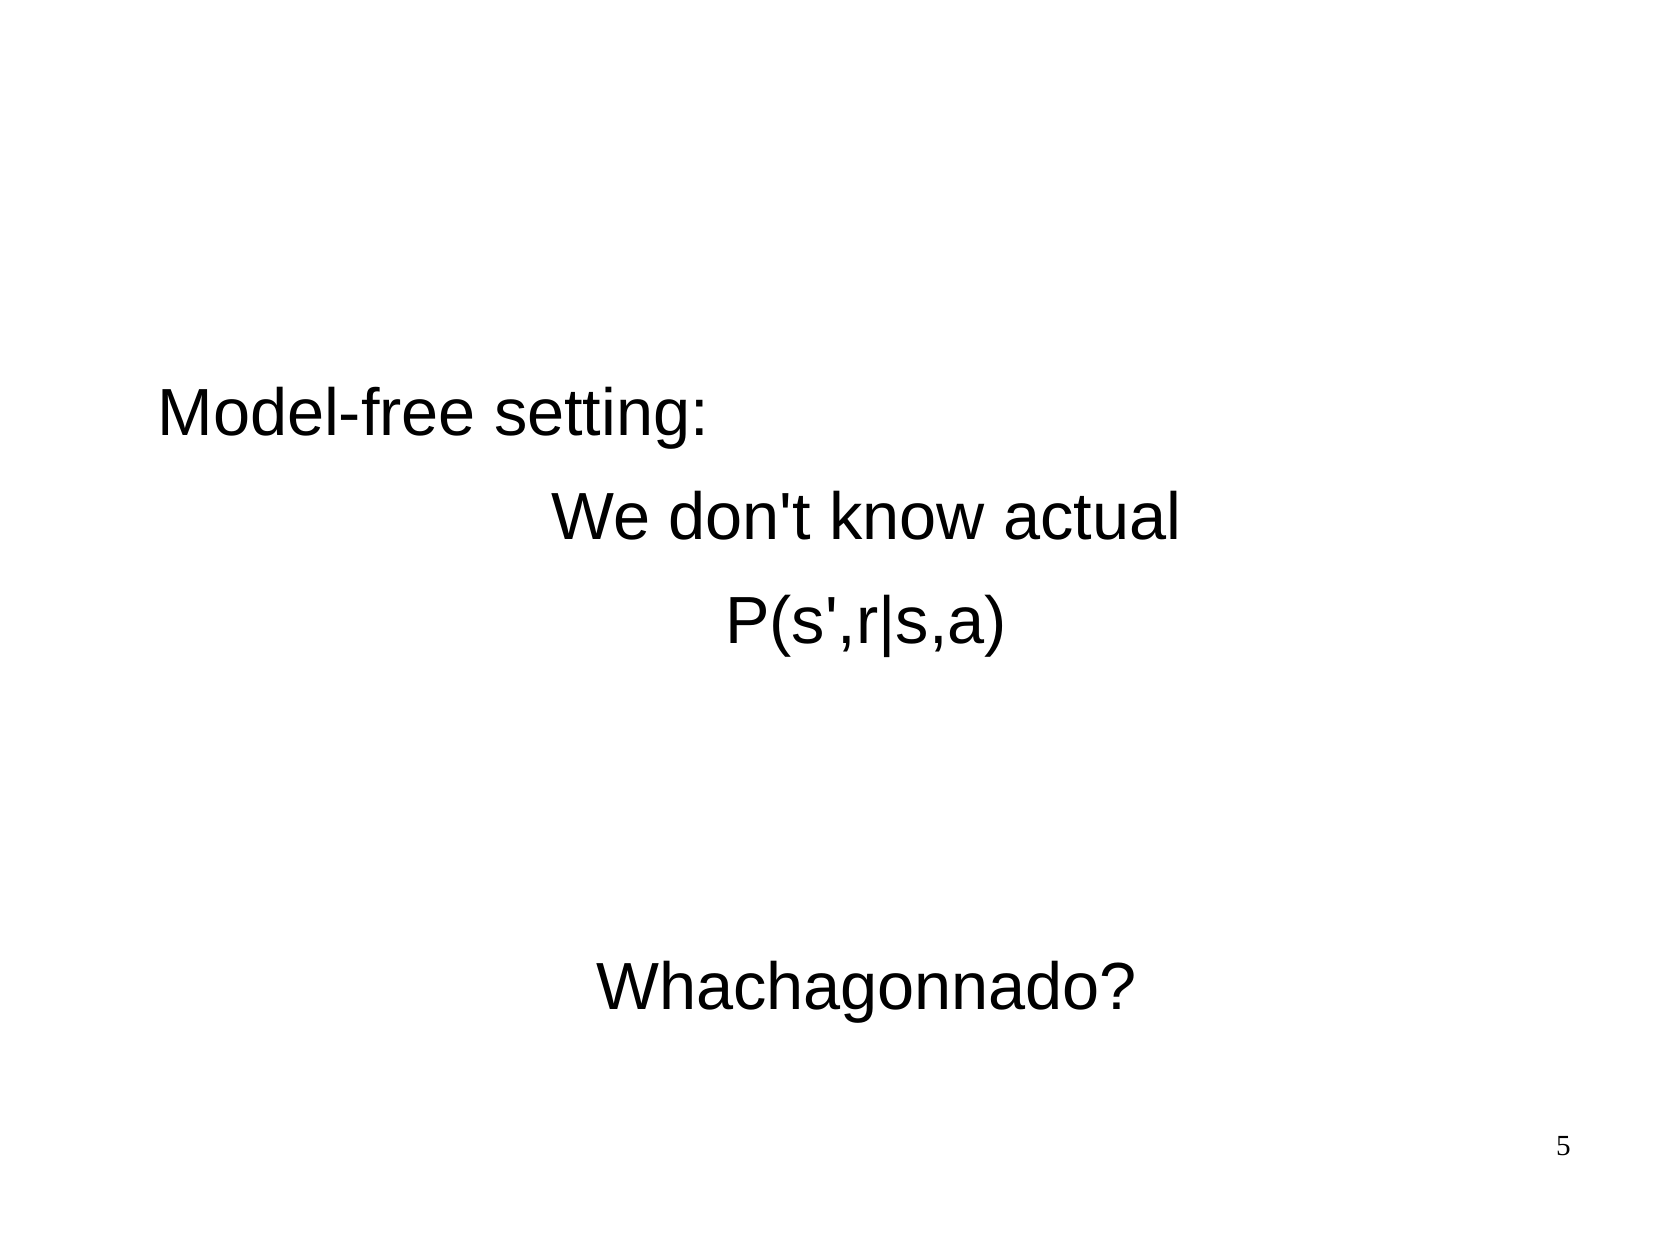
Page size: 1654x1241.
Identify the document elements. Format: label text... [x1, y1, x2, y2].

list Model-free setting: We don't know actual P(s',r|s,a) Whachagonnado? [86, 375, 1576, 1081]
